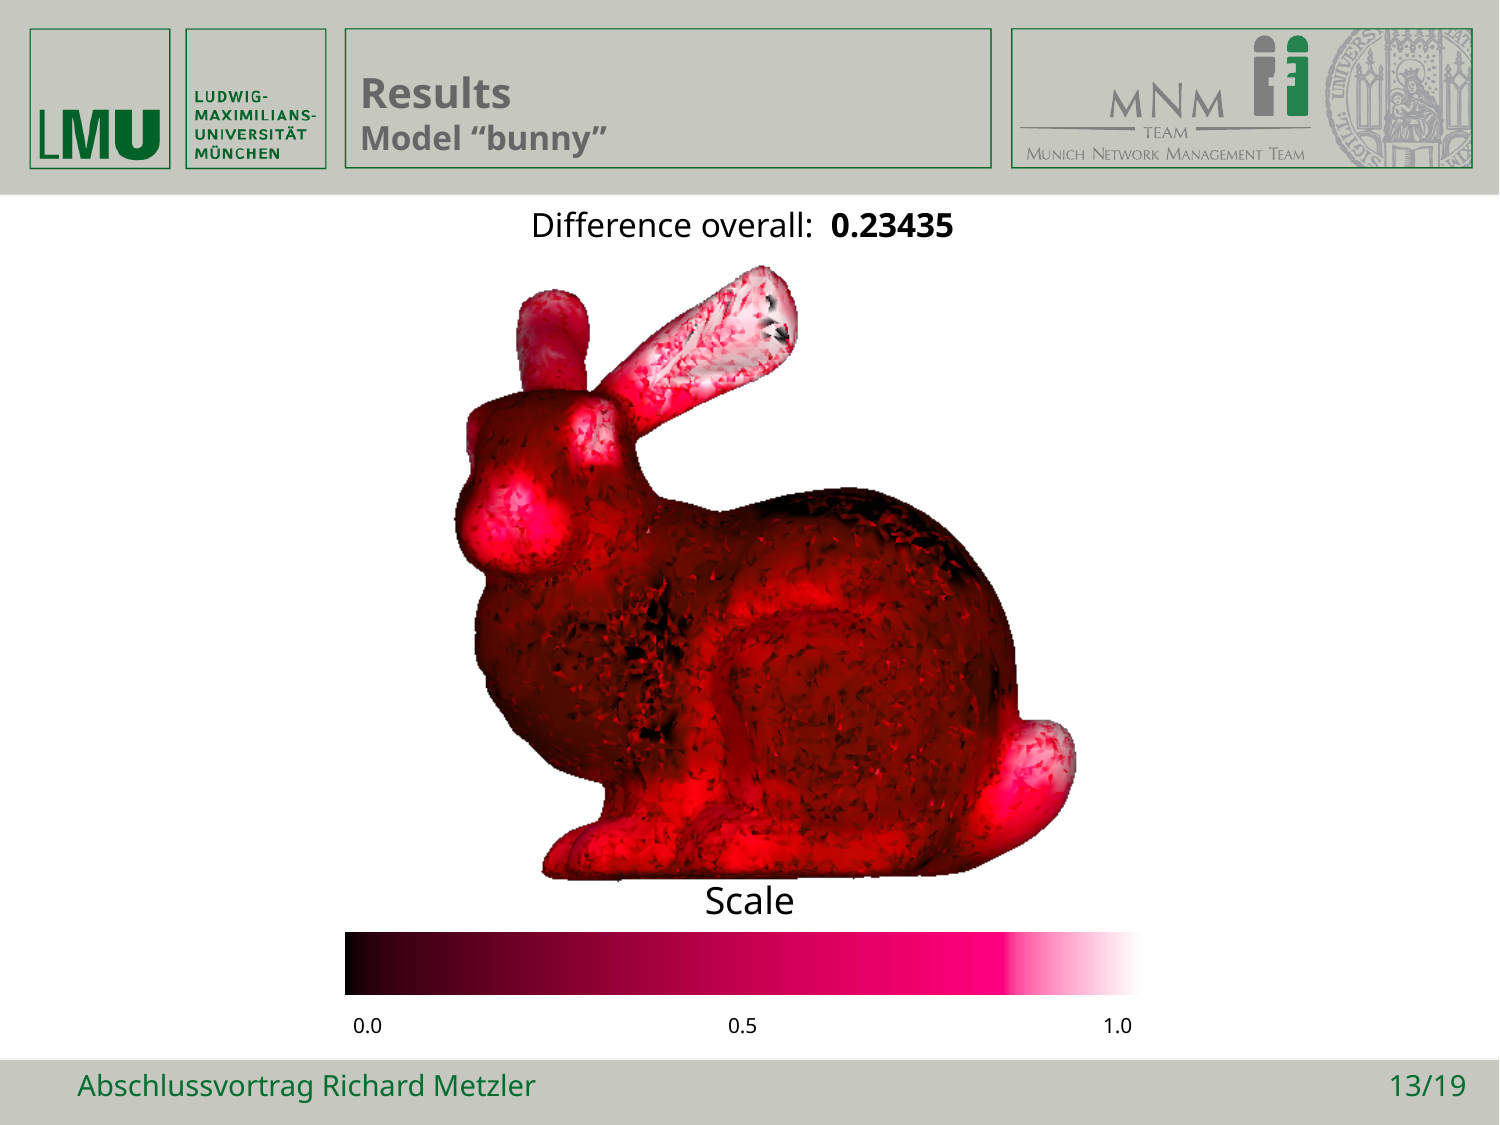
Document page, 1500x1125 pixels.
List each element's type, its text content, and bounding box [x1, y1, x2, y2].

text_box Difference overall: 0.23435 [0, 195, 1486, 249]
picture [450, 263, 1086, 886]
text_box Abschlussvortrag Richard Metzler [62, 1059, 1245, 1107]
text_box Scale [345, 870, 1156, 933]
text_box 13/19 [1320, 1059, 1482, 1107]
text_box 0.0 0.5 1.0 [255, 1005, 1231, 1051]
picture [0, 1058, 1499, 1125]
text_box Results Model “bunny” [345, 59, 986, 165]
picture [345, 933, 1141, 995]
picture [0, 0, 1499, 196]
